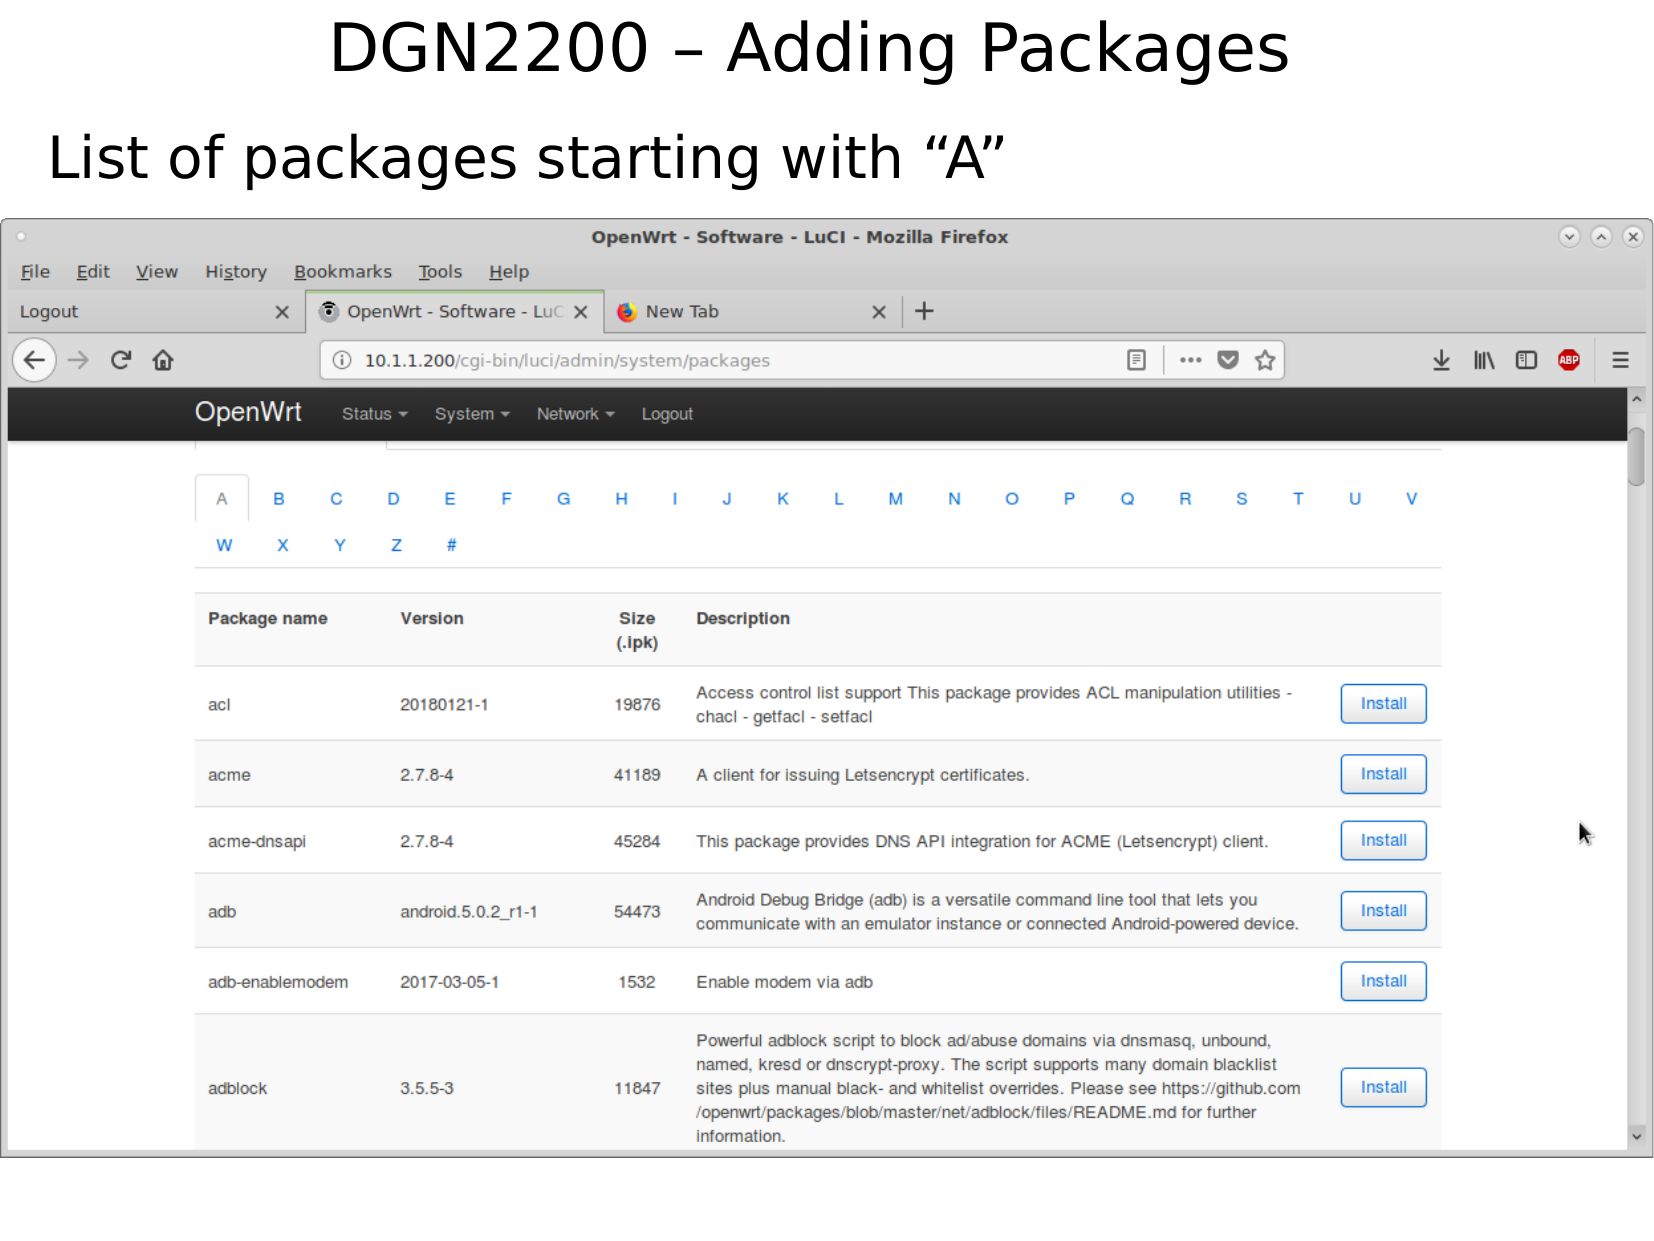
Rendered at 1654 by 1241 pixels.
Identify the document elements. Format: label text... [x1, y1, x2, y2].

title DGN2200 – Adding Packages [0, 0, 1642, 98]
text_box List of packages starting with “A” [47, 118, 1619, 198]
picture [0, 218, 1654, 1158]
